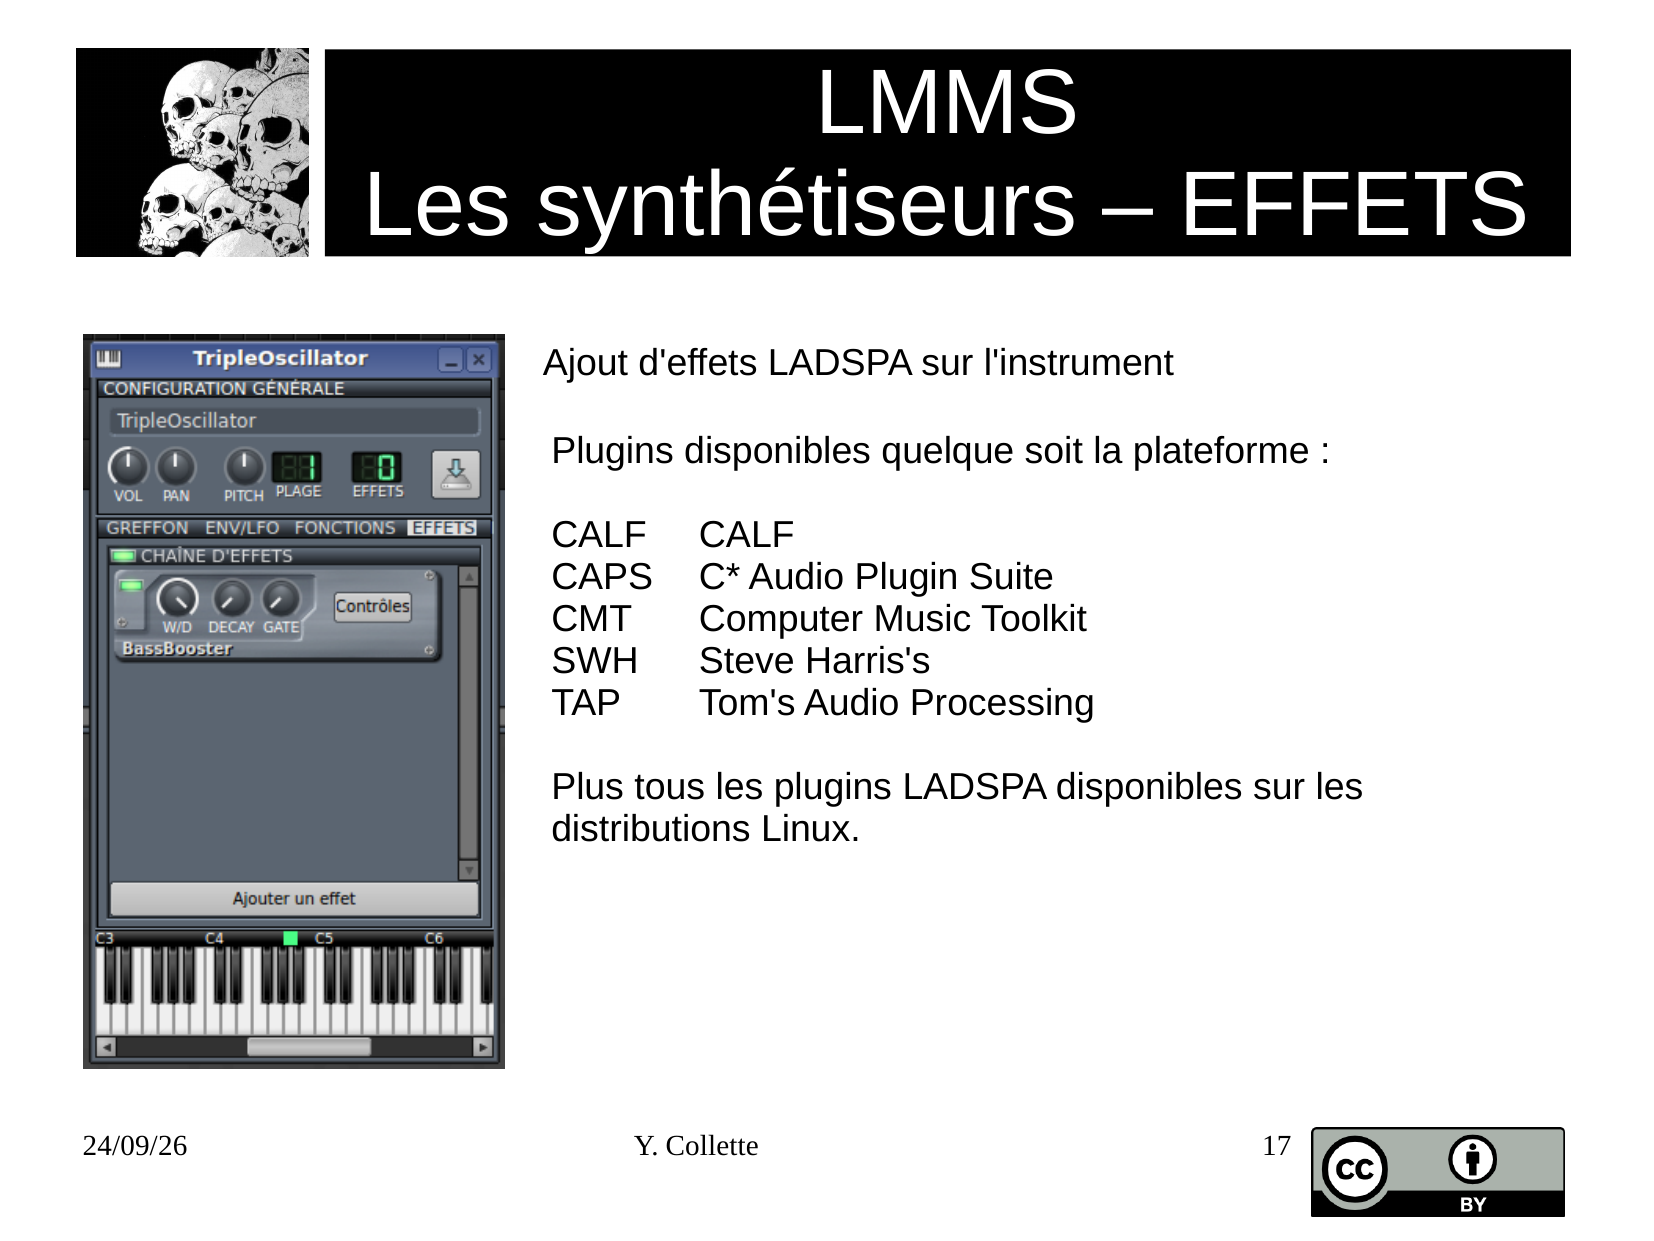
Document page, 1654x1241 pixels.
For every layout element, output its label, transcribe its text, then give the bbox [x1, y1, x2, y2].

picture [83, 334, 505, 1069]
picture [1311, 1127, 1565, 1217]
title LMMS Les synthétiseurs – EFFETS [324, 49, 1571, 257]
picture [76, 48, 309, 257]
text_box Plugins disponibles quelque soit la plateforme : CALF CALF CAPS C* Audio Plugin Suite CMT Computer Music Toolkit SWH Steve Harris's TAP Tom's Audio Processing Plus tous les plugins LADSPA disponibles sur les distributions Linux. [536, 421, 1527, 857]
text_box Ajout d'effets LADSPA sur l'instrument [528, 333, 1211, 391]
